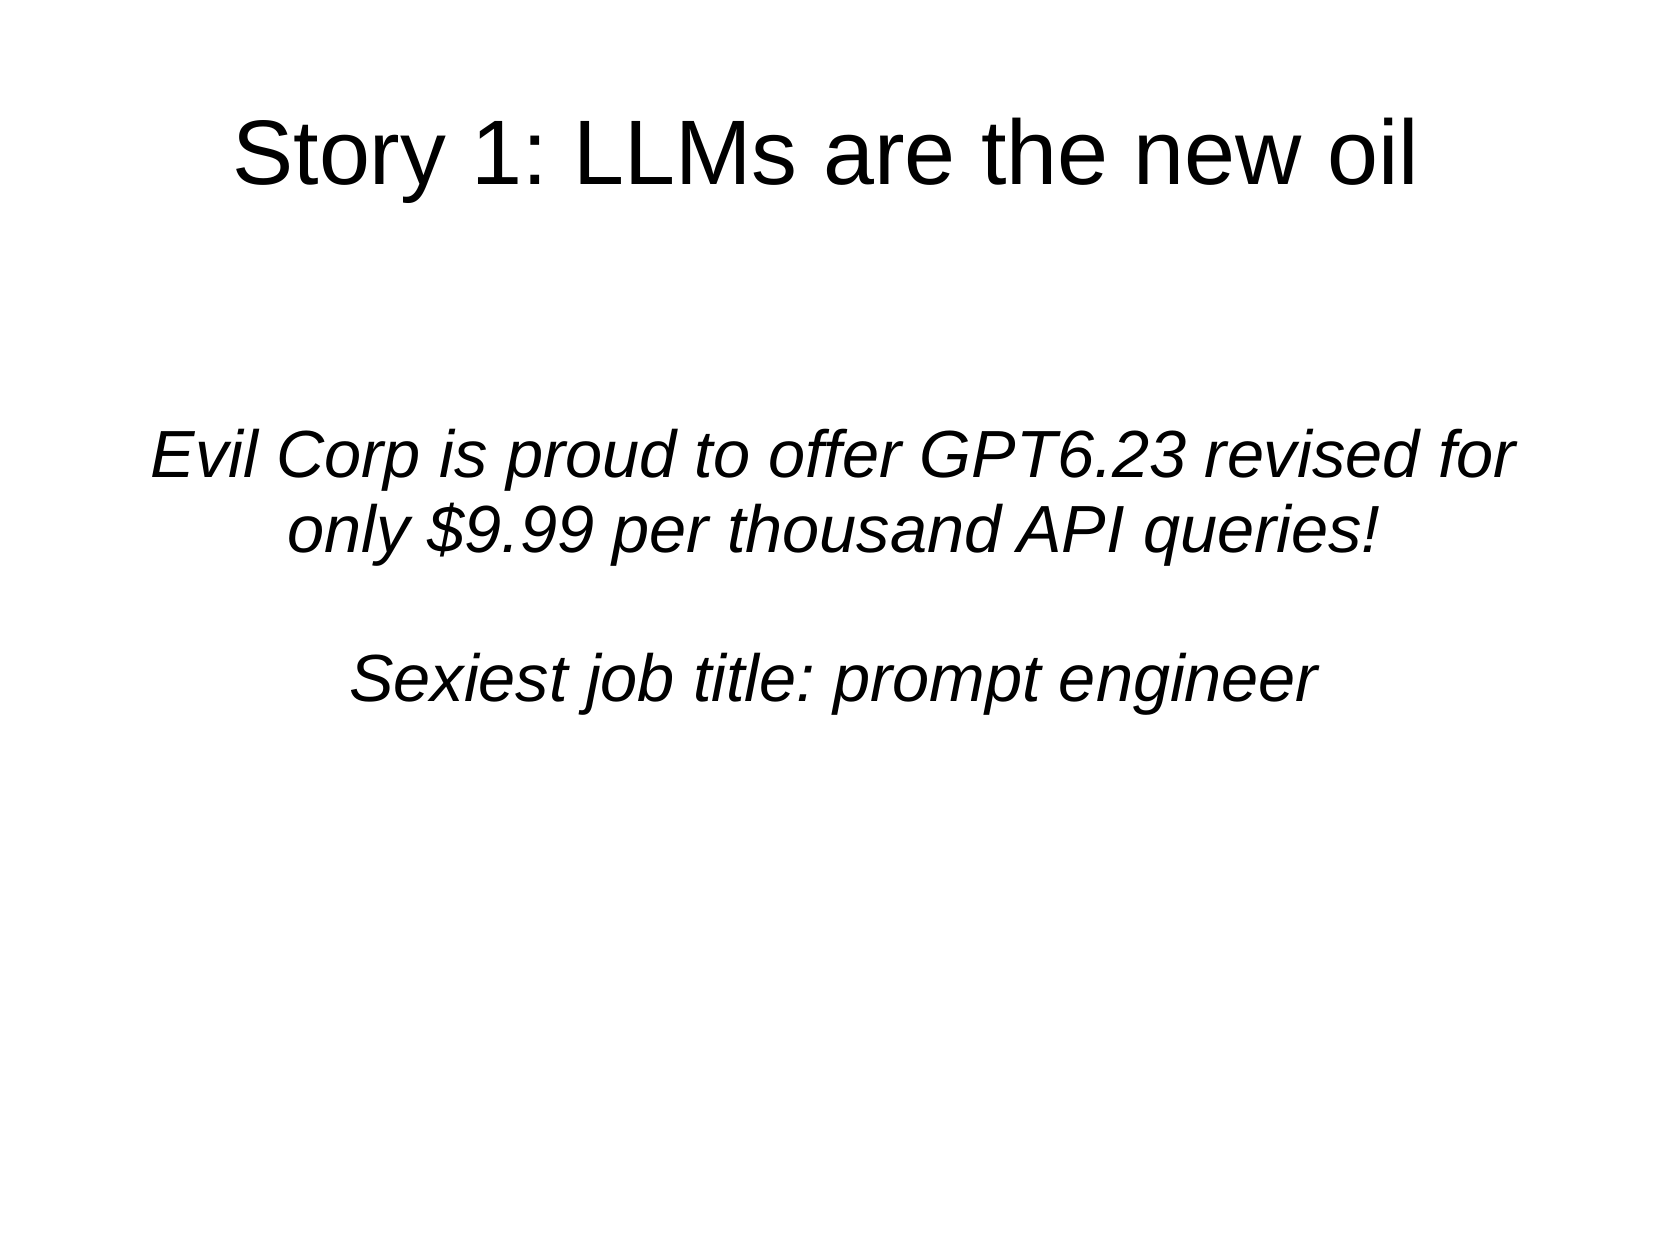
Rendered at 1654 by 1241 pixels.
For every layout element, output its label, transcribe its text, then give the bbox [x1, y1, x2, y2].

title Story 1: LLMs are the new oil [82, 49, 1571, 257]
subtitle Evil Corp is proud to offer GPT6.23 revised for only $9.99 per thousand API queries! Sexiest job title: prompt engineer [90, 281, 1579, 1002]
